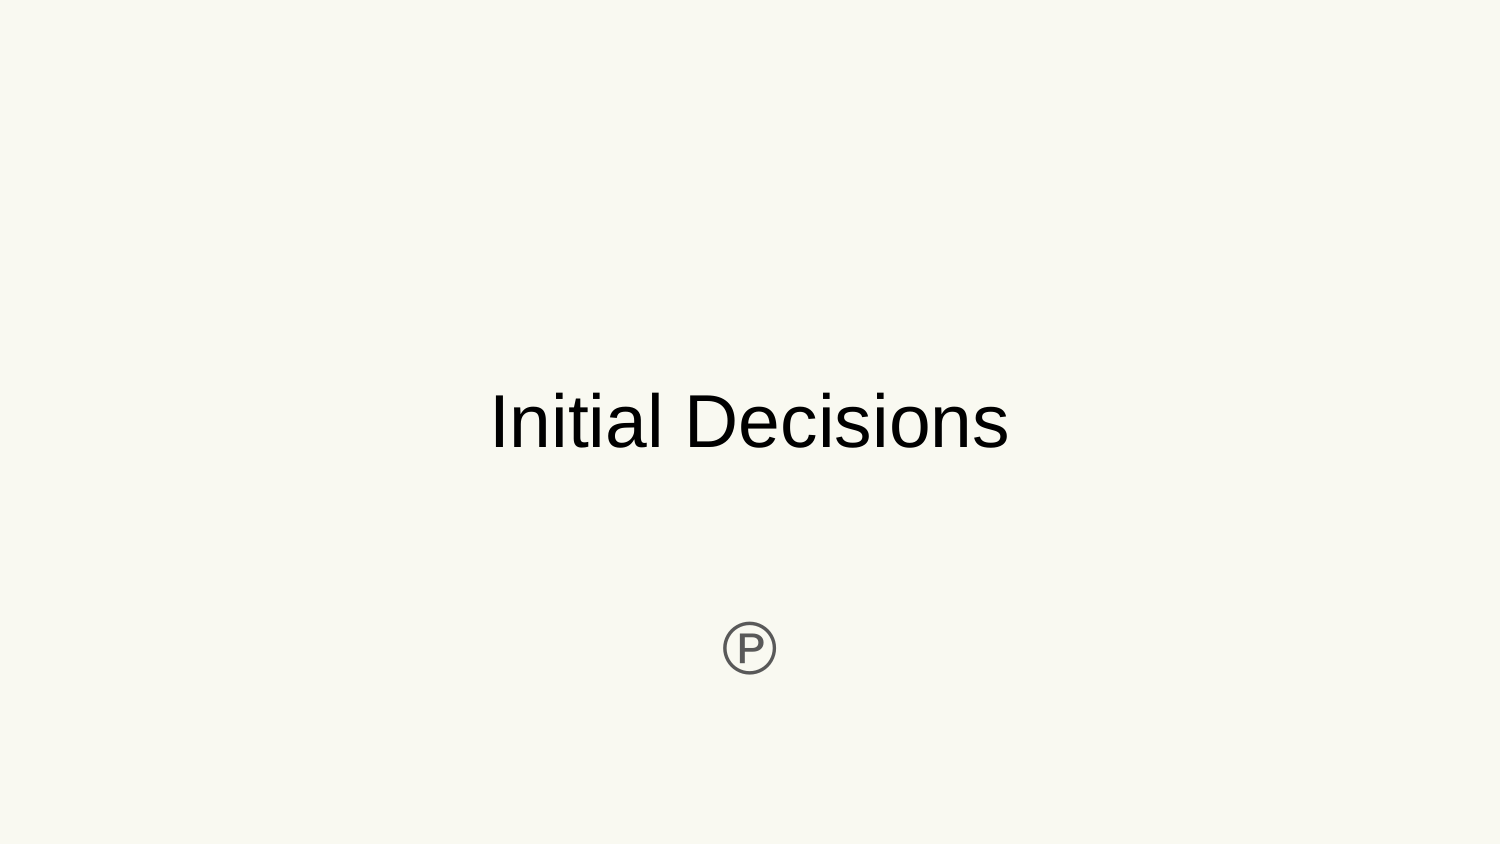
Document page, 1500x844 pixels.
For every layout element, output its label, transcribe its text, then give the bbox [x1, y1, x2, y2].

text_box ℗ [141, 584, 1359, 749]
title Initial Decisions [51, 352, 1449, 491]
